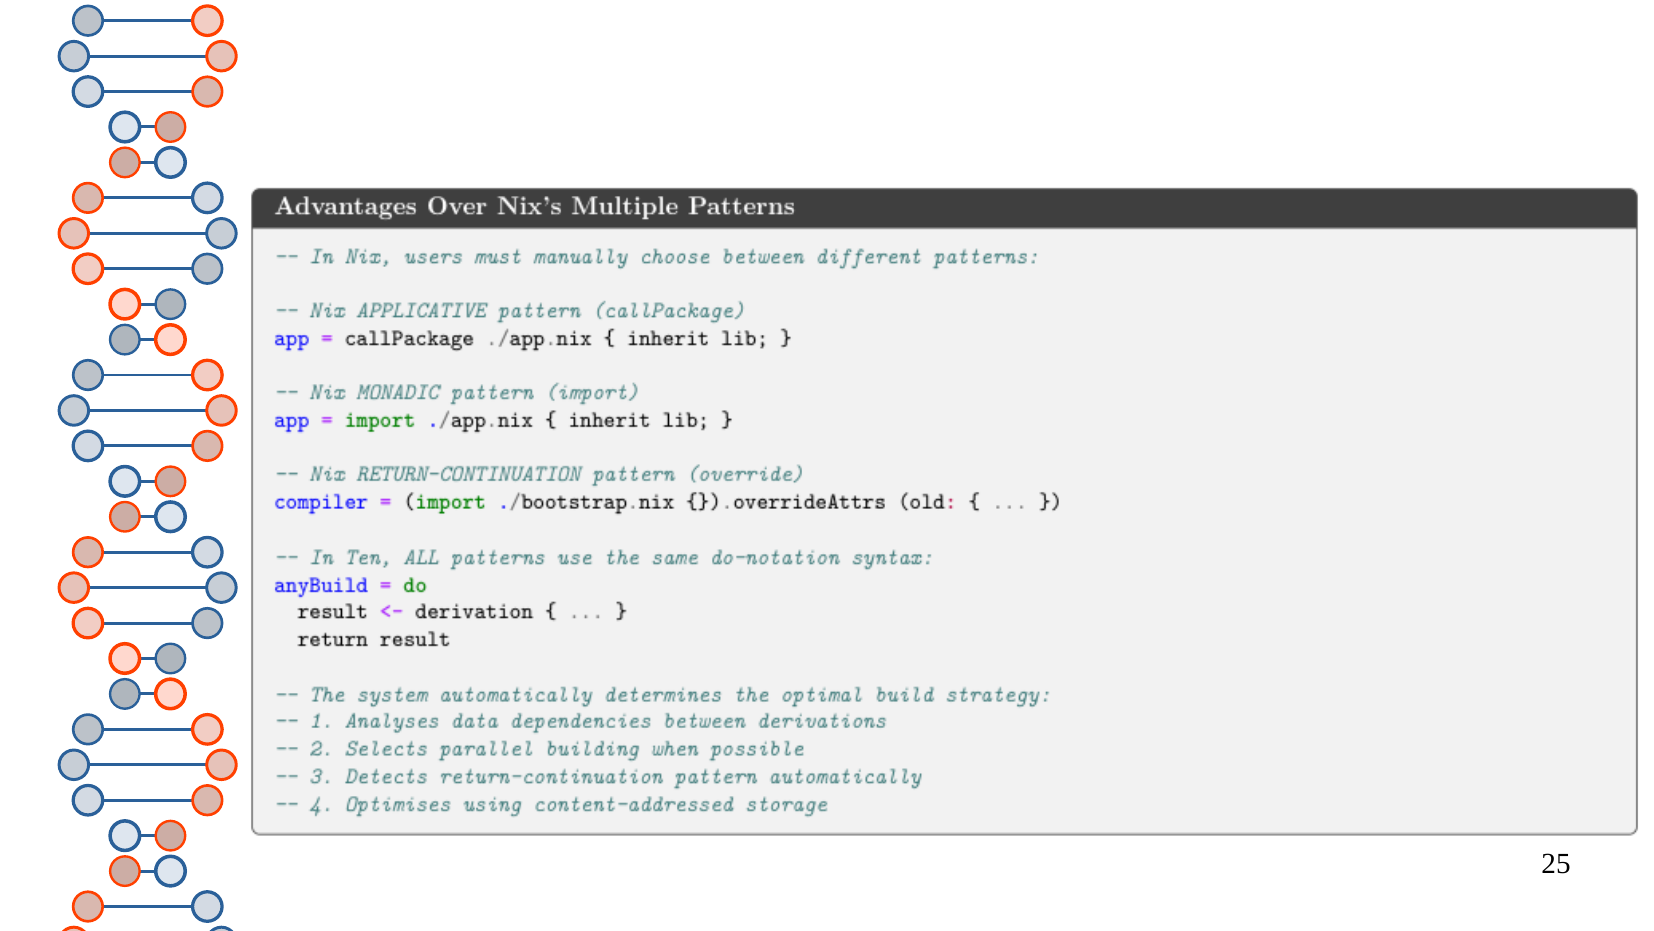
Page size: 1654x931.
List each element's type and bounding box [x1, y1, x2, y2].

picture [242, 177, 1654, 849]
